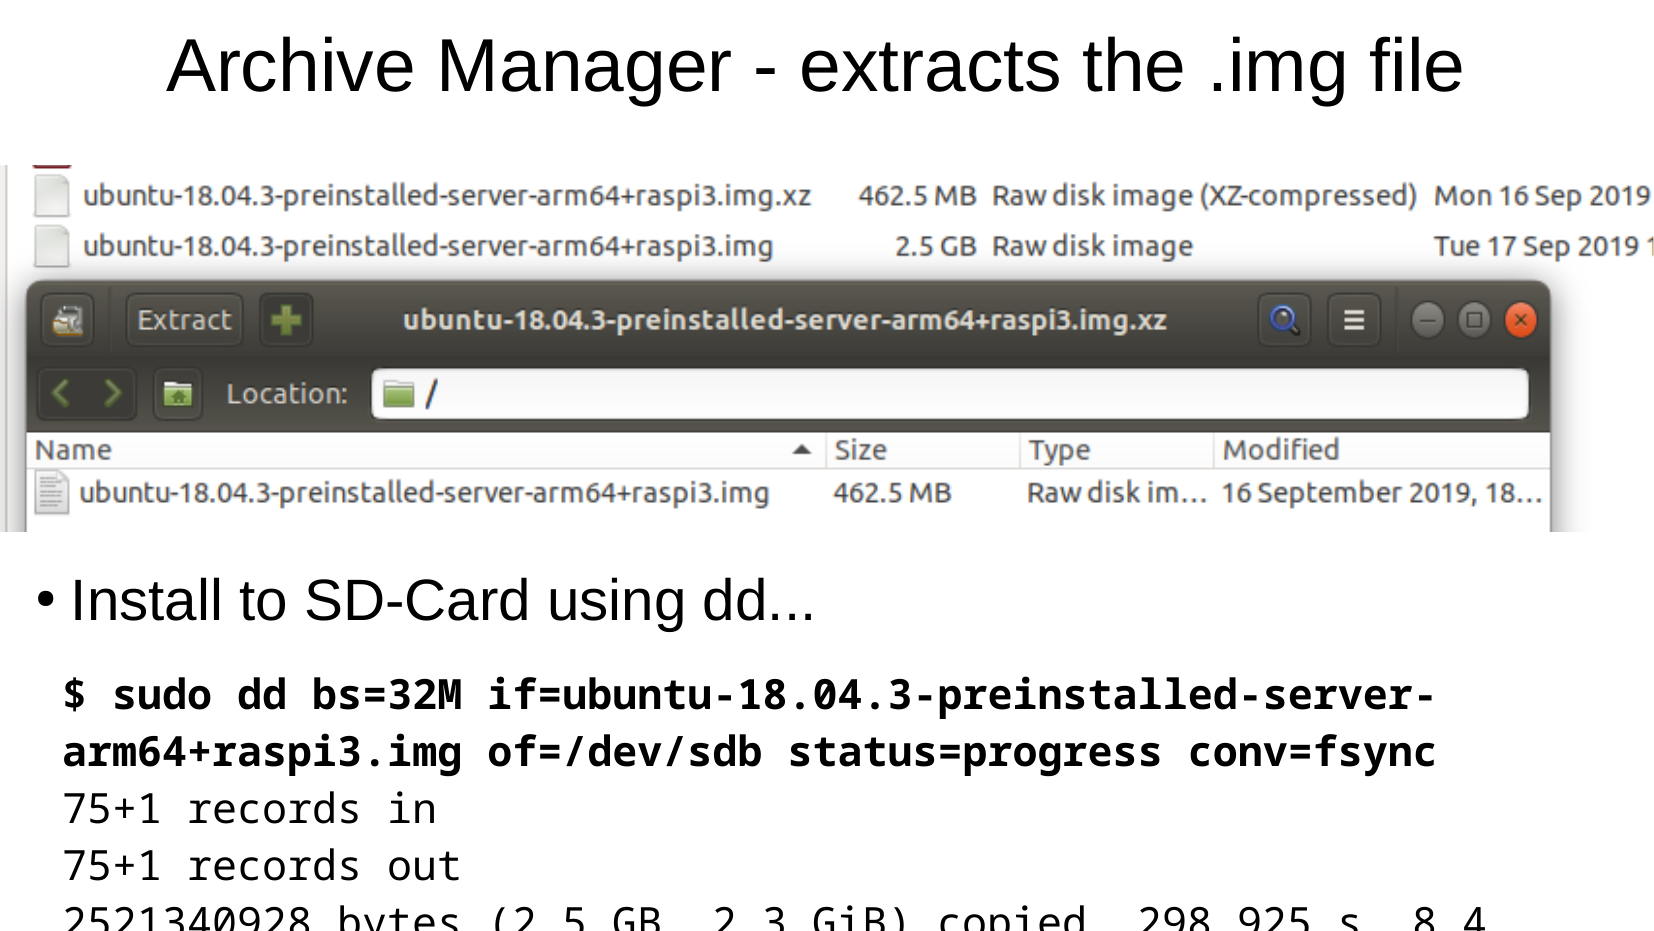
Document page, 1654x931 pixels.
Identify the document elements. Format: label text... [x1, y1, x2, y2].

text_box $ sudo dd bs=32M if=ubuntu-18.04.3-preinstalled-server-arm64+raspi3.img of=/dev/sdb status=progress conv=fsync 75+1 records in 75+1 records out 2521340928 bytes (2.5 GB, 2.3 GiB) copied, 298.925 s, 8.4 MB/s [47, 657, 1583, 881]
subtitle Install to SD-Card using dd... [35, 566, 1583, 633]
picture [0, 165, 1654, 532]
title Archive Manager - extracts the .img file [82, 23, 1571, 108]
